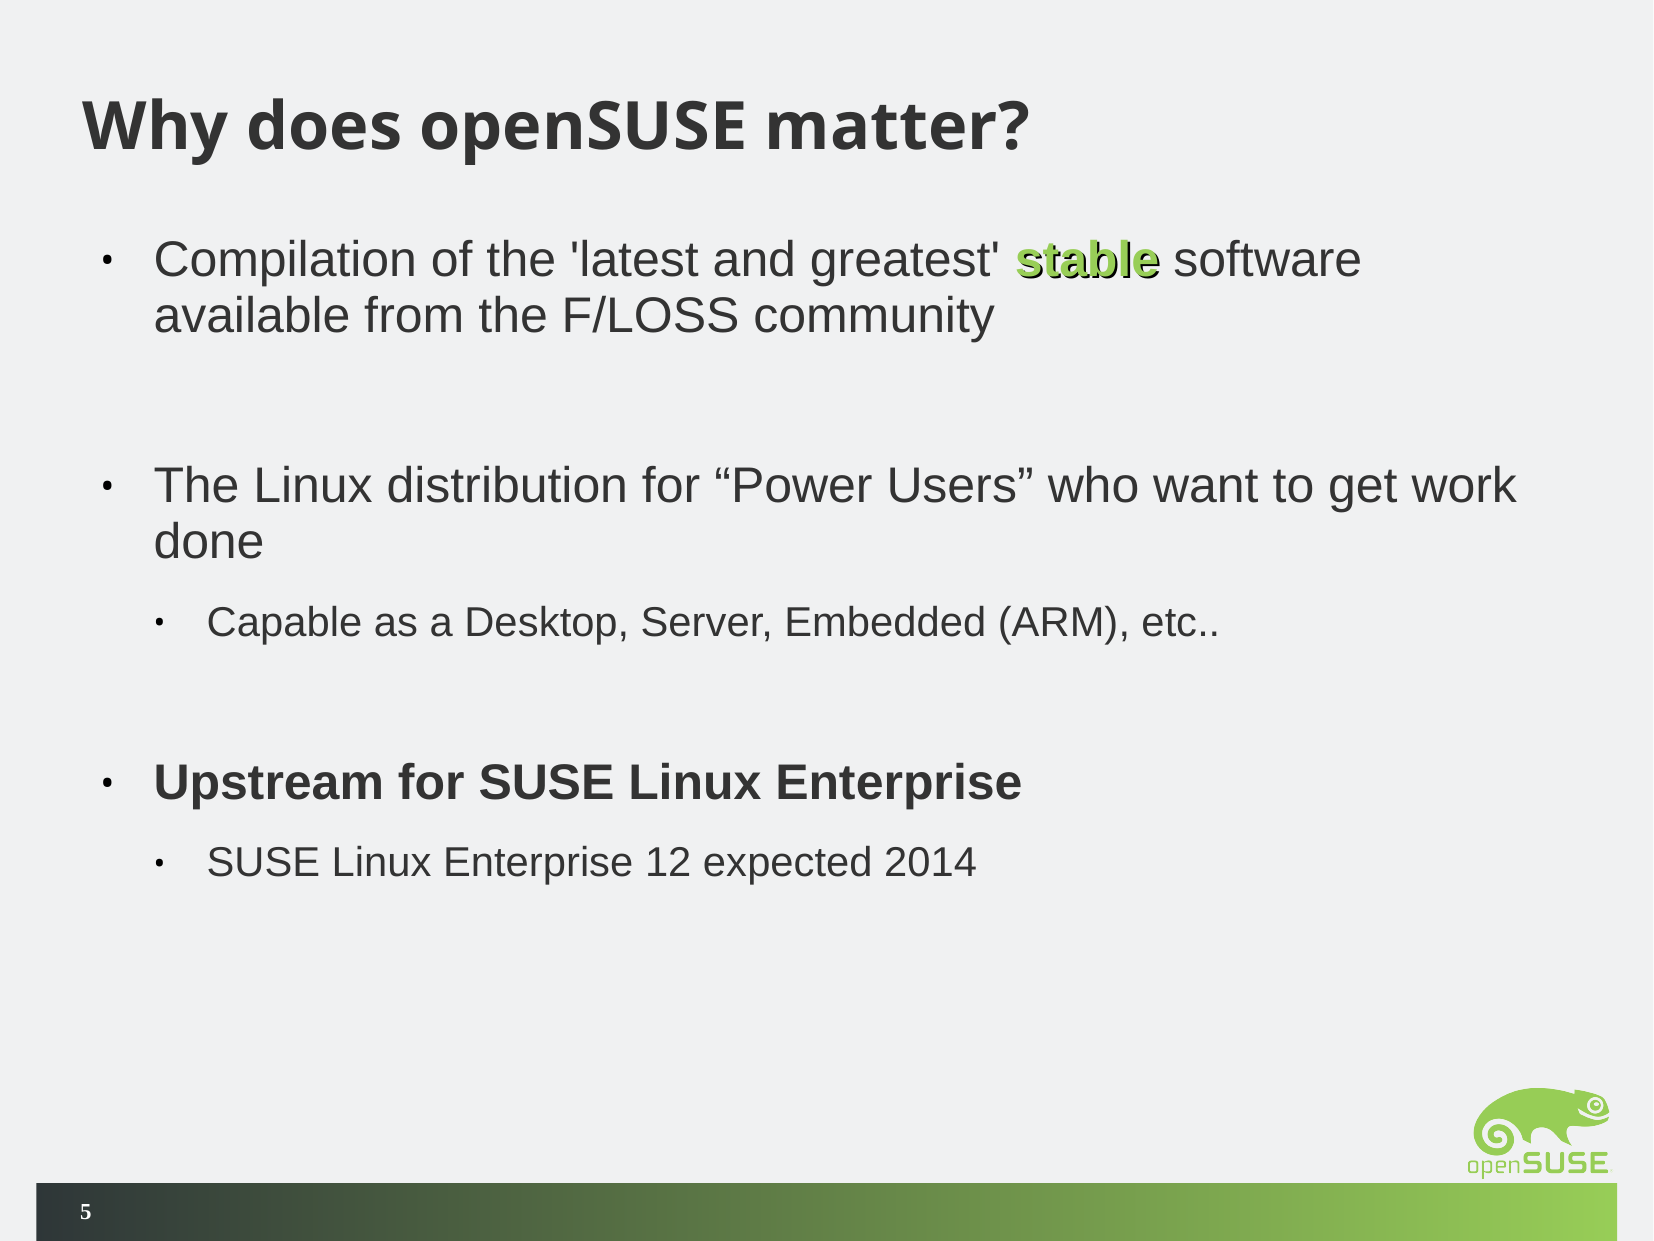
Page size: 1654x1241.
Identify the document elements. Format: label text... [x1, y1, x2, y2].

list Compilation of the 'latest and greatest' stable software available from the F/LOSS community The Linux distribution for “Power Users” who want to get work done Capable as a Desktop, Server, Embedded (ARM), etc.. Upstream for SUSE Linux Enterprise SUSE Linux Enterprise 12 expected 2014 [82, 231, 1571, 951]
picture [0, 0, 1654, 1241]
title Why does openSUSE matter? [82, 49, 1571, 198]
